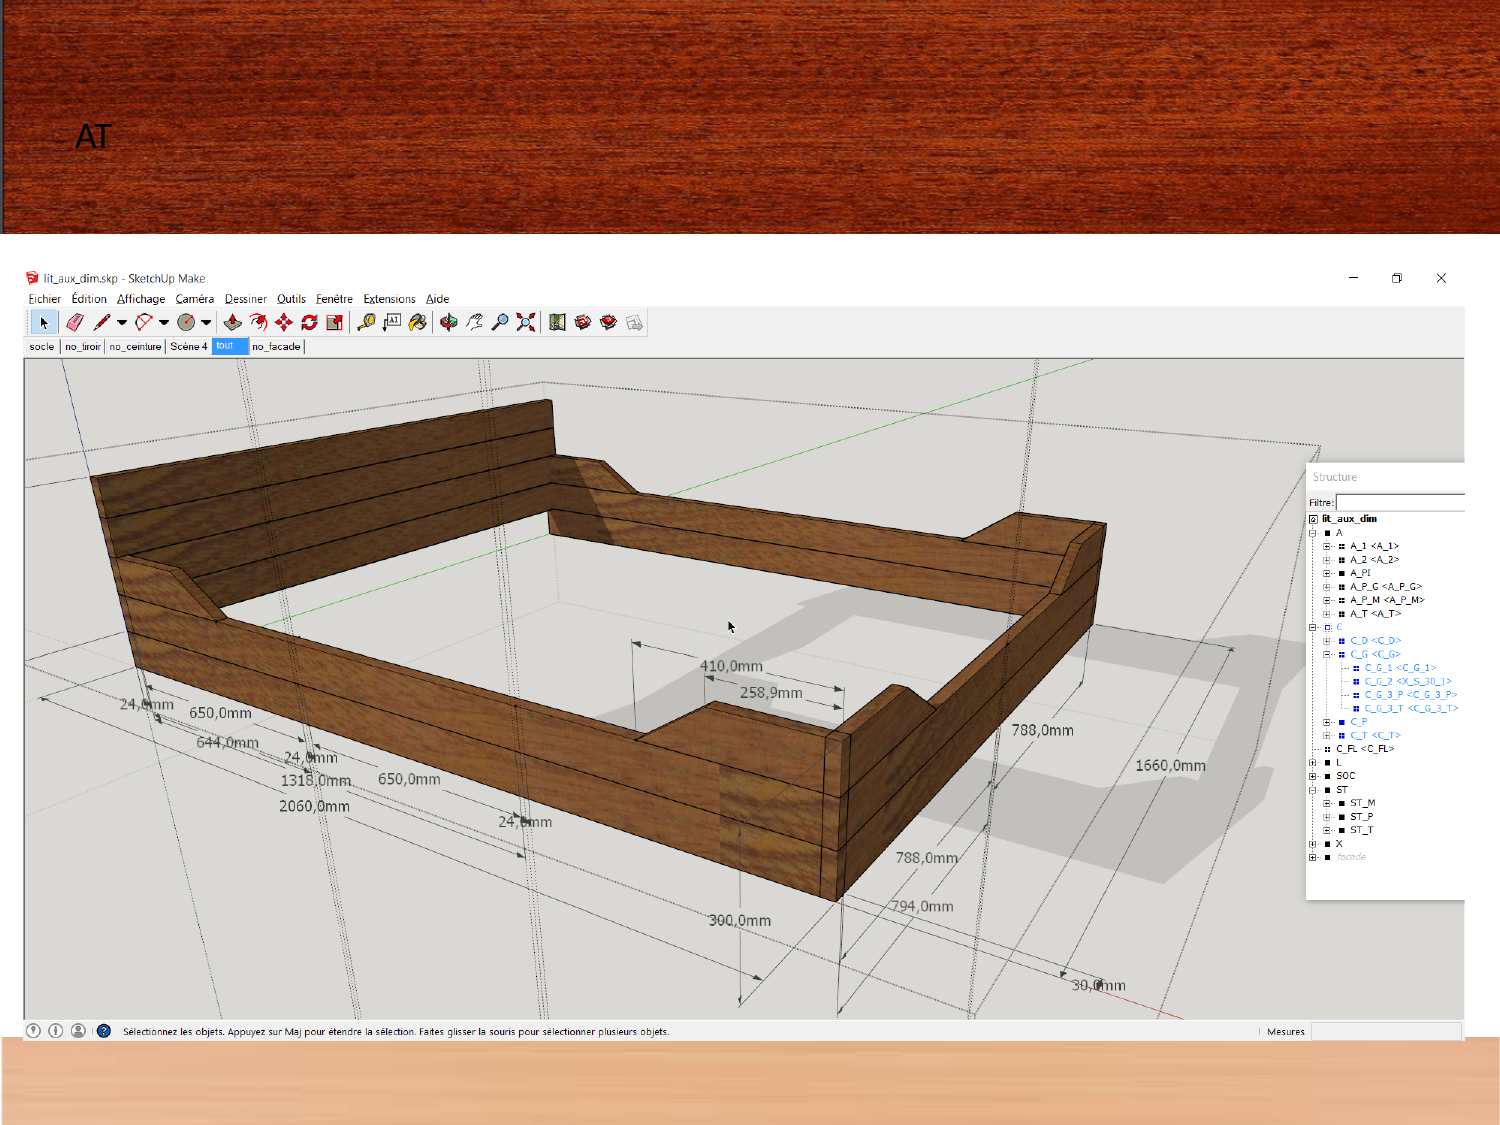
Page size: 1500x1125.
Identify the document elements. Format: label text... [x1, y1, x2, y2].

title AT [75, 45, 1425, 233]
picture [0, 0, 1500, 234]
picture [3, 267, 1499, 1125]
